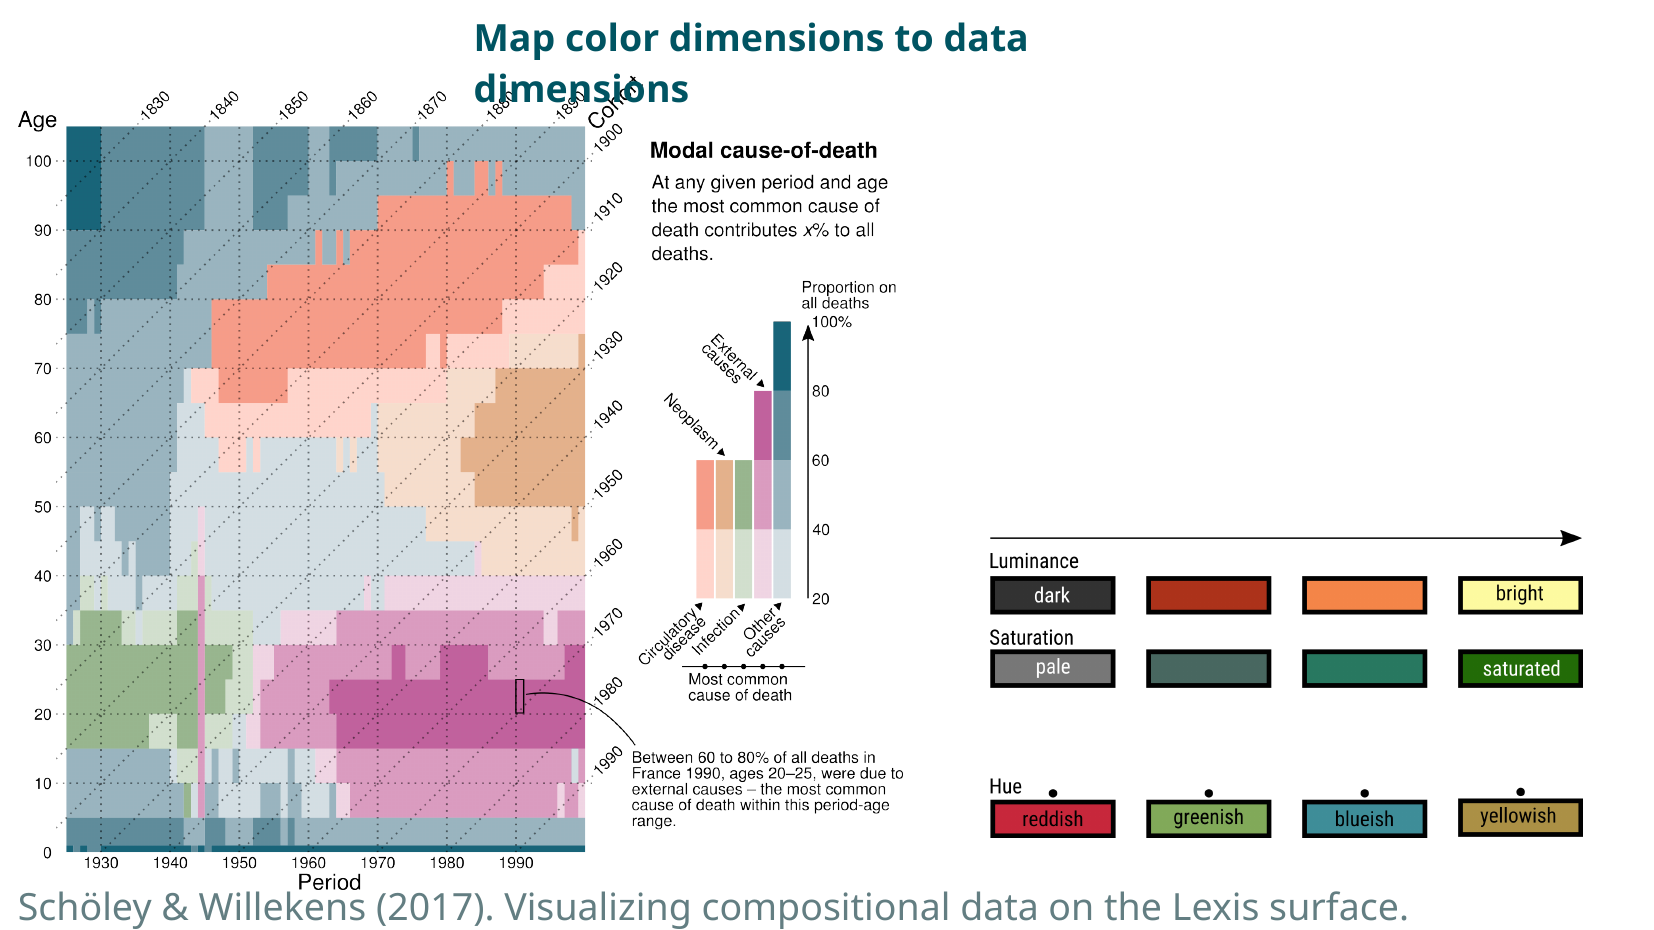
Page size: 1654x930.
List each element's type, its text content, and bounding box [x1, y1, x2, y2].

text_box Map color dimensions to data dimensions [458, 4, 1194, 119]
text_box Schöley & Willekens (2017). Visualizing compositional data on the Lexis surface. [3, 872, 1222, 930]
picture [990, 530, 1583, 838]
picture [18, 74, 903, 872]
